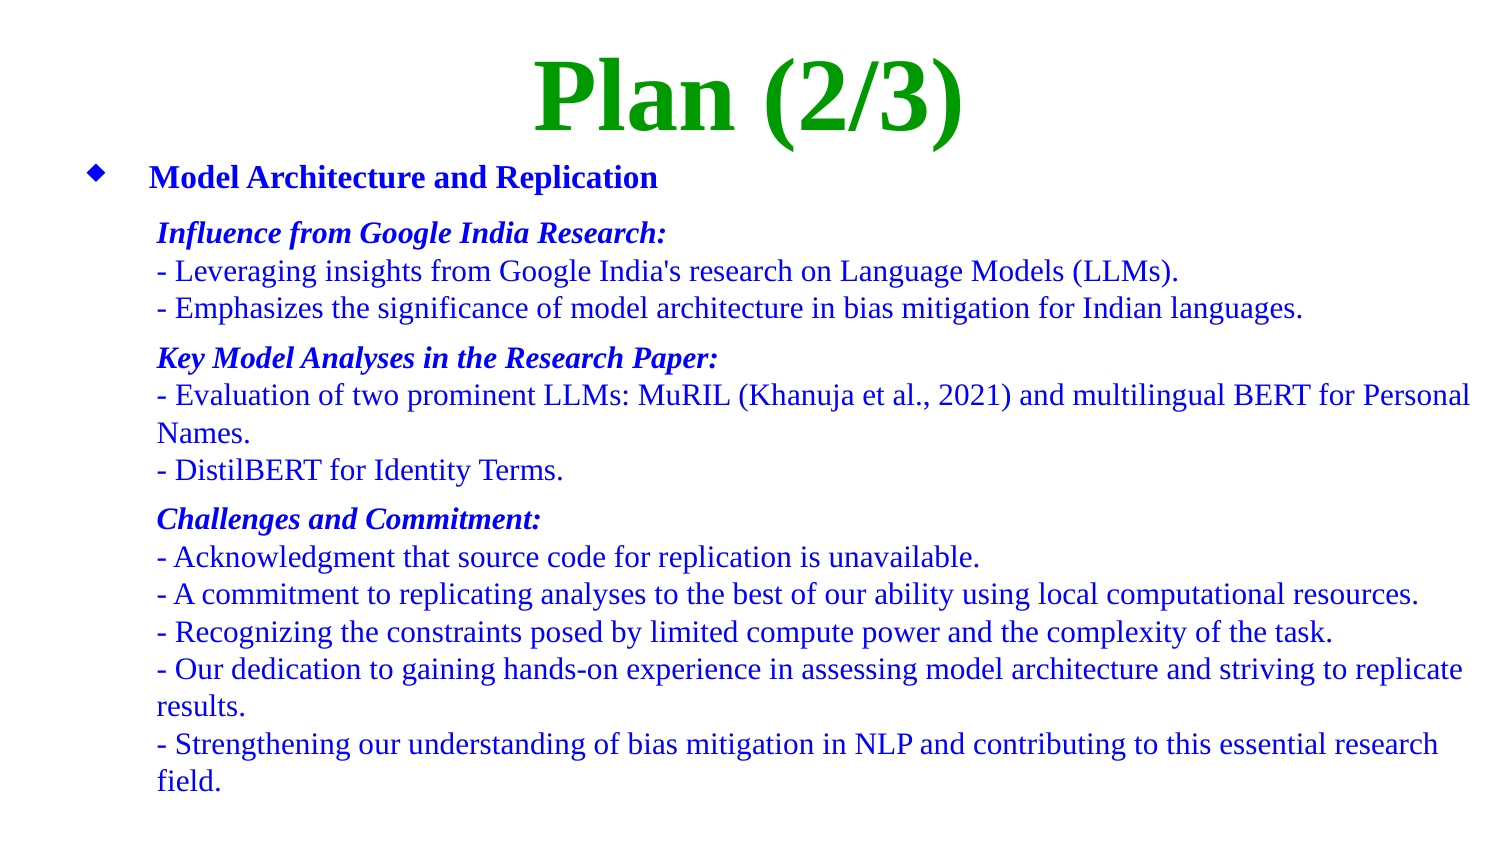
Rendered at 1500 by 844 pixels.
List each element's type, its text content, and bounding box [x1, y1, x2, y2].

list Model Architecture and Replication Influence from Google India Research: - Leveraging insights from Google India's research on Language Models (LLMs). - Emphasizes the significance of model architecture in bias mitigation for Indian languages. Key Model Analyses in the Research Paper: - Evaluation of two prominent LLMs: MuRIL (Khanuja et al., 2021) and multilingual BERT for Personal Names. - DistilBERT for Identity Terms. Challenges and Commitment: - Acknowledgment that source code for replication is unavailable. - A commitment to replicating analyses to the best of our ability using local computational resources. - Recognizing the constraints posed by limited compute power and the complexity of the task. - Our dedication to gaining hands-on experience in assessing model architecture and striving to replicate results. - Strengthening our understanding of bias mitigation in NLP and contributing to this essential research field. [0, 147, 1500, 844]
title Plan (2/3) [0, 0, 1500, 147]
